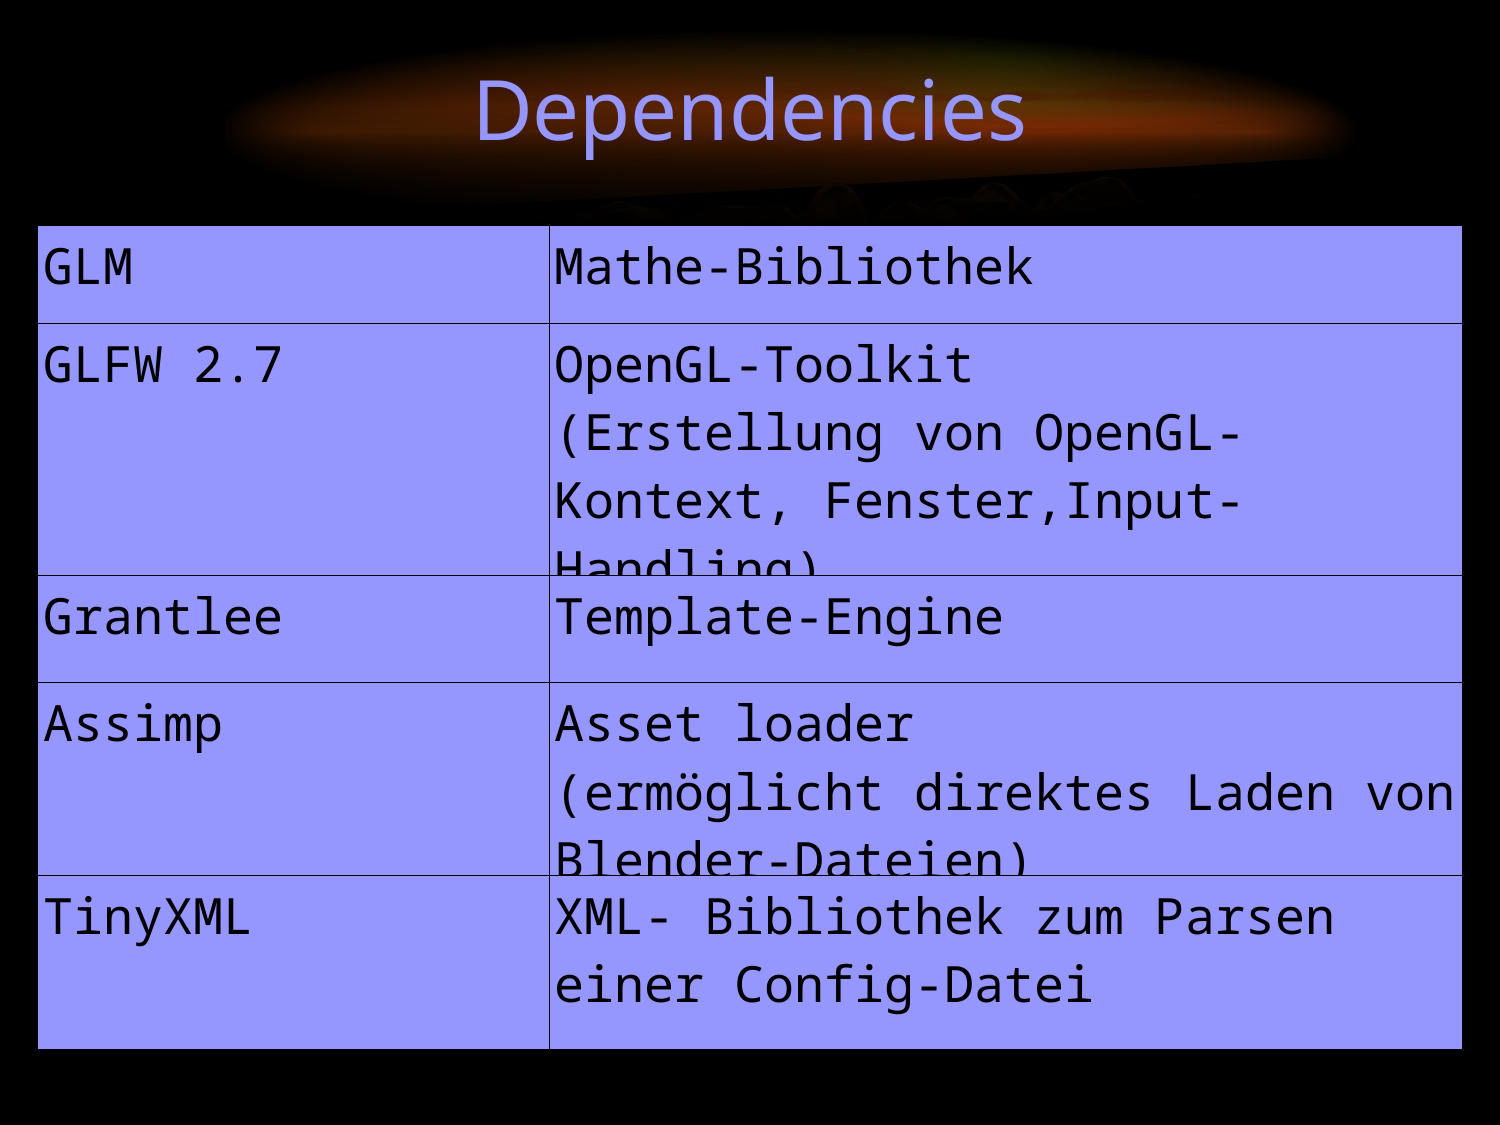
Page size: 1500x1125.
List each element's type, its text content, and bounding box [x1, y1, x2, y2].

table_header GLM [38, 226, 549, 323]
table_cell XML- Bibliothek zum Parsen einer Config-Datei [550, 876, 1462, 1049]
table_header Mathe-Bibliothek [550, 226, 1462, 323]
table_cell TinyXML [38, 876, 549, 1049]
text_box Dependencies [75, 0, 1426, 216]
table_cell Template-Engine [550, 576, 1462, 682]
text_box [112, 0, 1463, 225]
table_cell Grantlee [38, 576, 549, 682]
table_cell GLFW 2.7 [38, 324, 549, 575]
table_cell OpenGL-Toolkit (Erstellung von OpenGL-Kontext, Fenster,Input-Handling) [550, 324, 1462, 575]
table_cell Assimp [38, 683, 549, 875]
table_cell Asset loader (ermöglicht direktes Laden von Blender-Dateien) [550, 683, 1462, 875]
